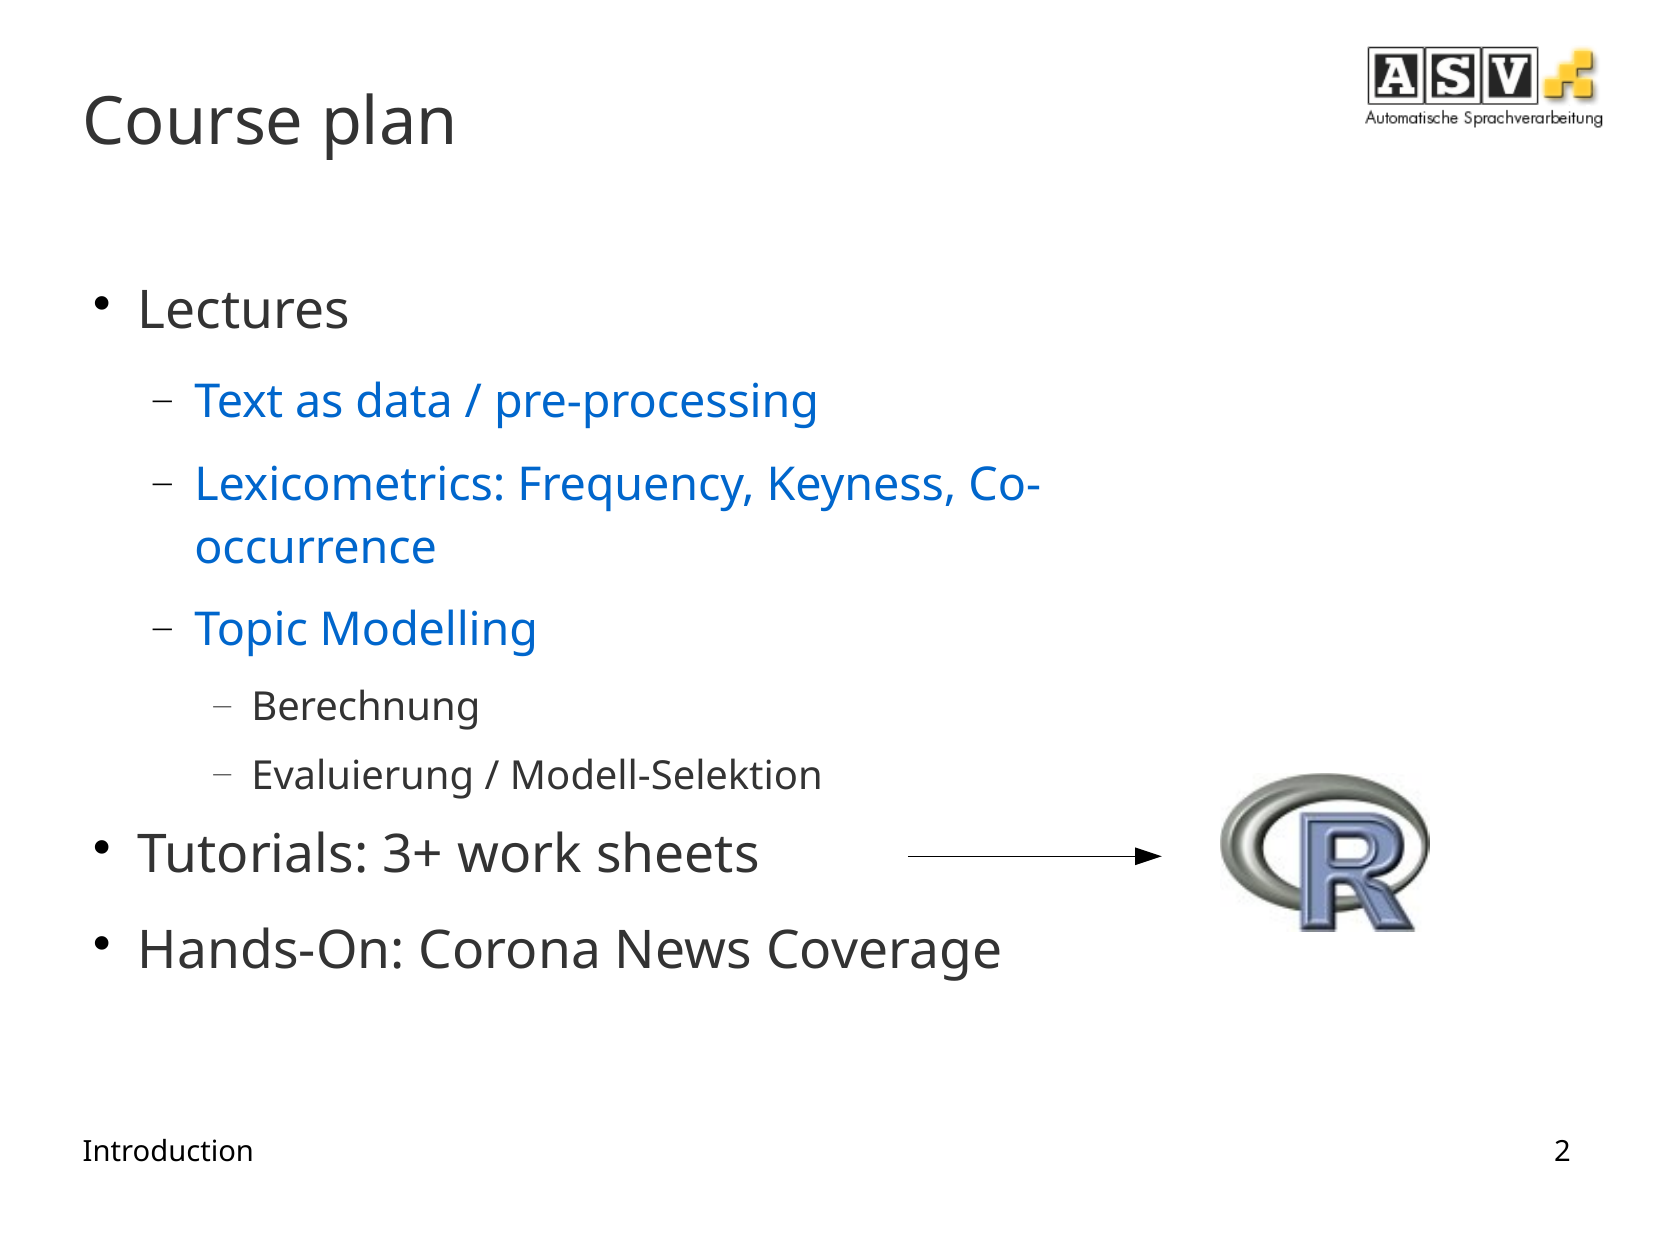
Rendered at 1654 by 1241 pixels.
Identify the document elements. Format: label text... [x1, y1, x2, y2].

picture [1220, 773, 1430, 932]
list Lectures Text as data / pre-processing Lexicometrics: Frequency, Keyness, Co-occurrence Topic Modelling Berechnung Evaluierung / Modell-Selektion Tutorials: 3+ work sheets Hands-On: Corona News Coverage [81, 271, 1133, 991]
title Course plan [82, 49, 1347, 189]
picture [1364, 43, 1605, 129]
